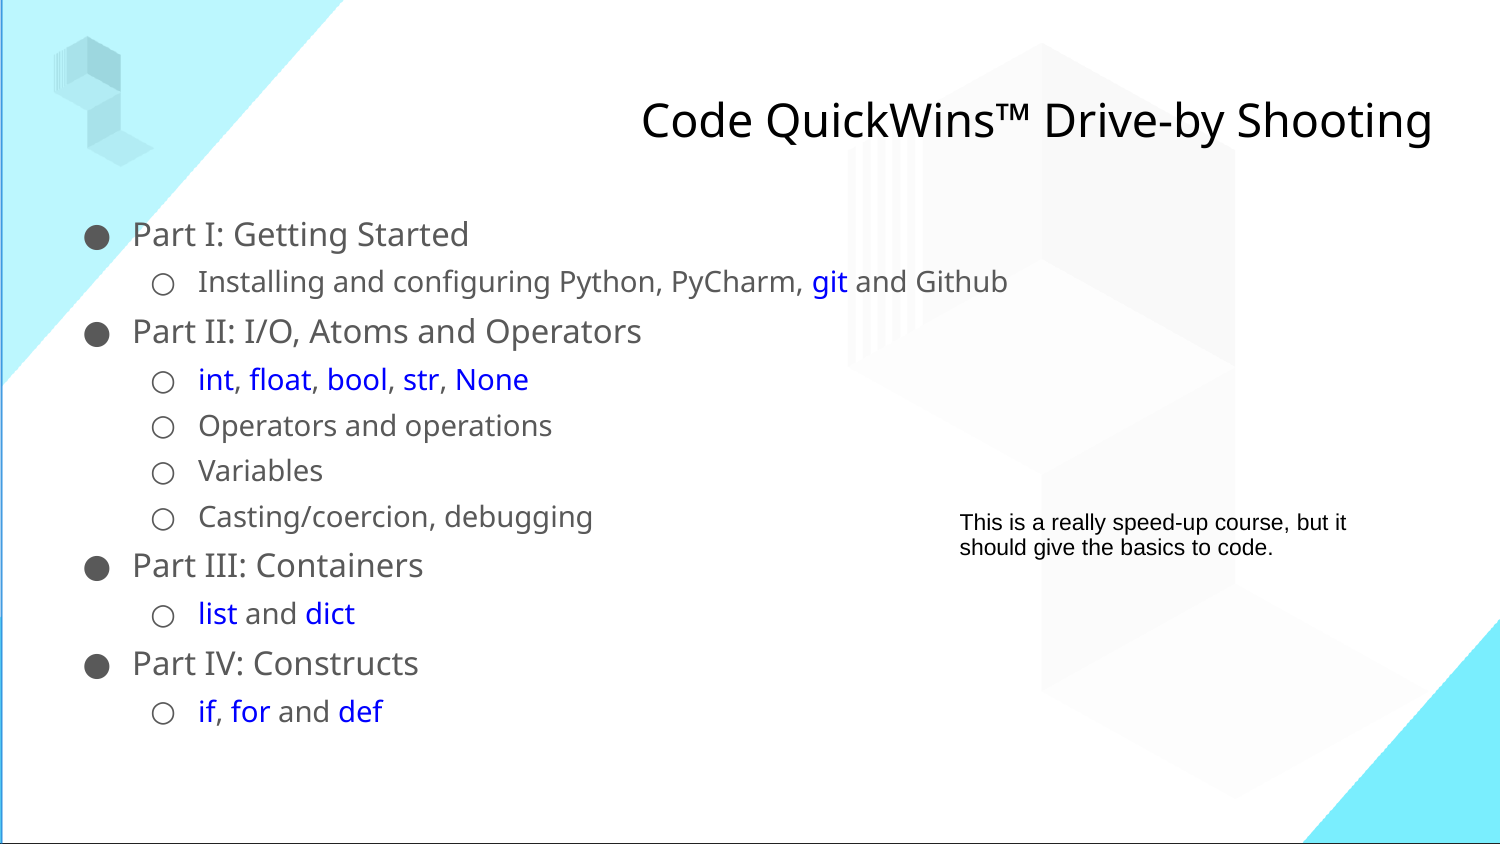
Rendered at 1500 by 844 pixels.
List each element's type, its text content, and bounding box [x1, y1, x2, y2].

picture [0, 0, 1500, 844]
text_box This is a really speed-up course, but it should give the basics to code. [944, 501, 1418, 568]
title Code QuickWins™ Drive-by Shooting [51, 72, 1449, 167]
list Part I: Getting Started Installing and configuring Python, PyCharm, git and Github Part II: I/O, Atoms and Operators int, float, bool, str, None Operators and operations Variables Casting/coercion, debugging Part III: Containers list and dict Part IV: Constructs if, for and def [51, 189, 1449, 750]
